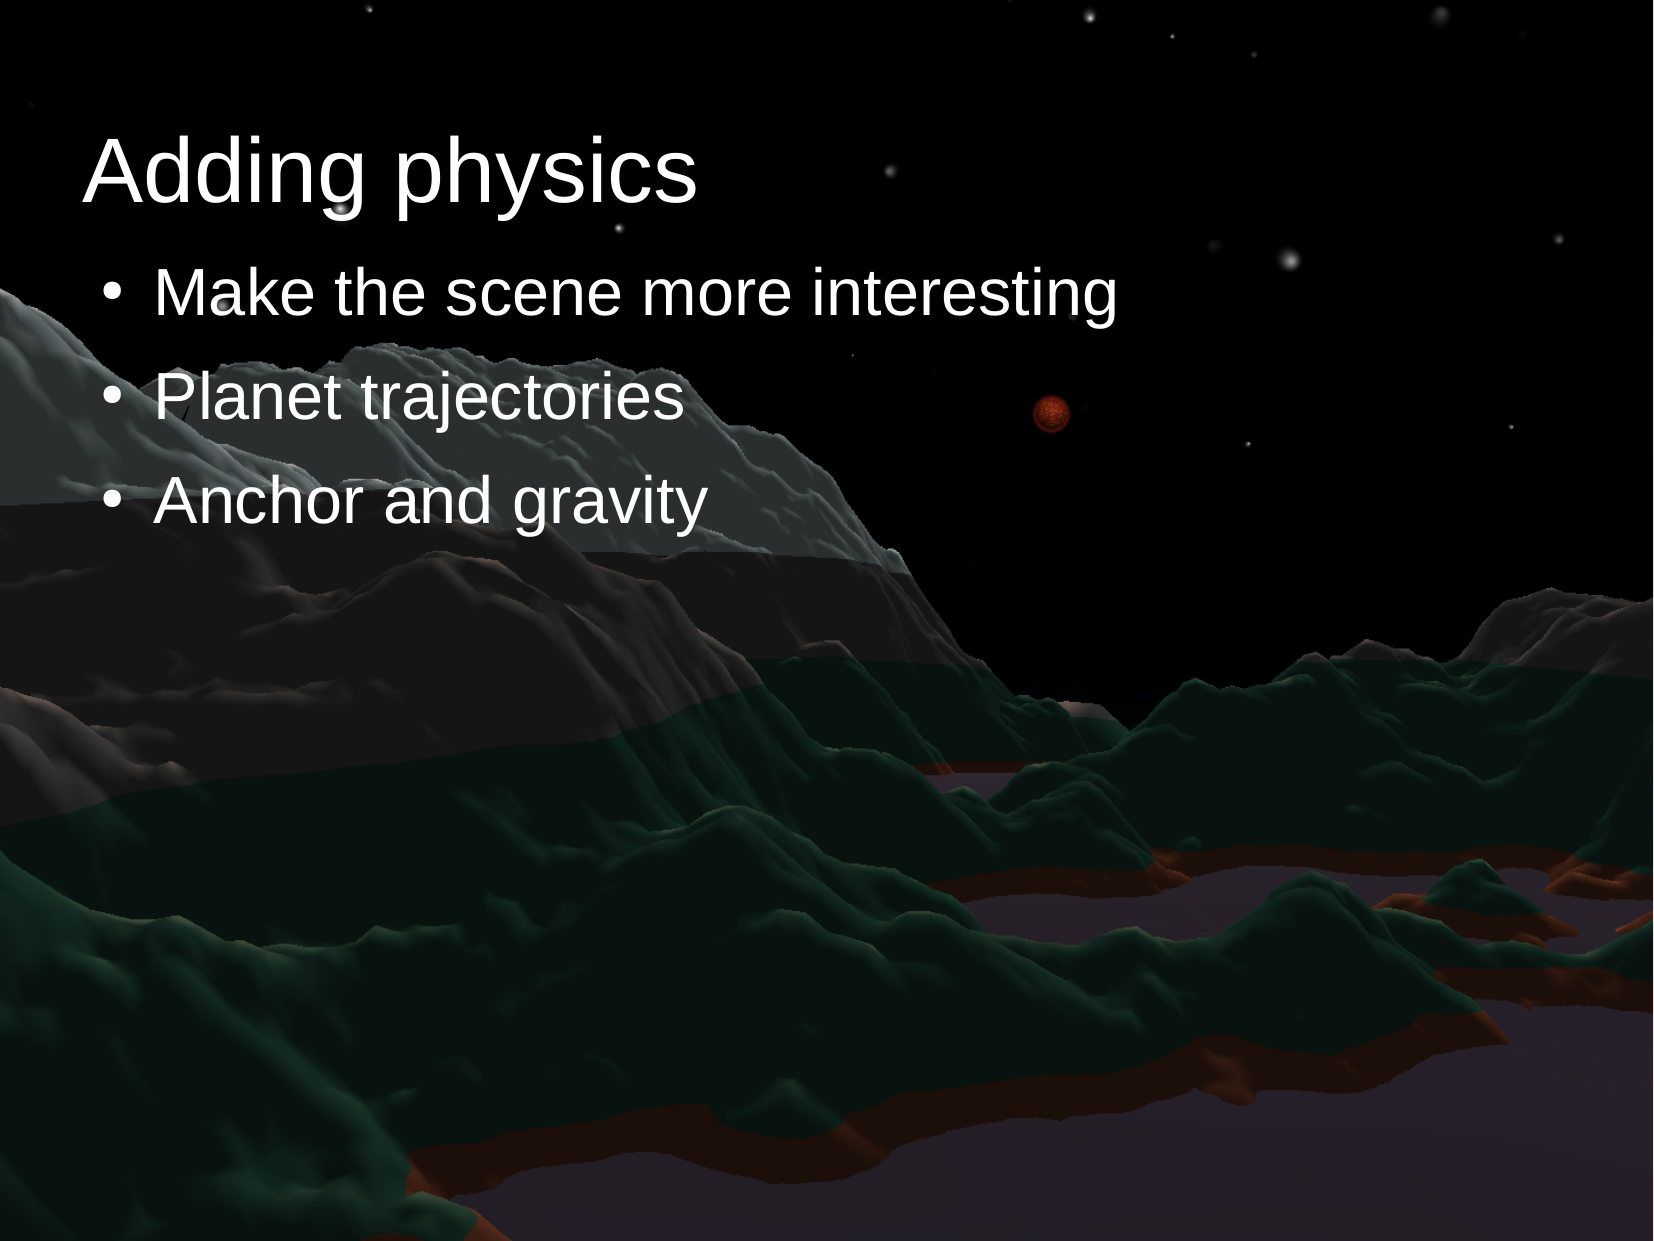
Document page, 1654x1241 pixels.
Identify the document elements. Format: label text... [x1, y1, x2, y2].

list Make the scene more interesting Planet trajectories Anchor and gravity [82, 255, 1571, 1081]
title Adding physics [82, 67, 1571, 255]
picture [0, 0, 1654, 1241]
